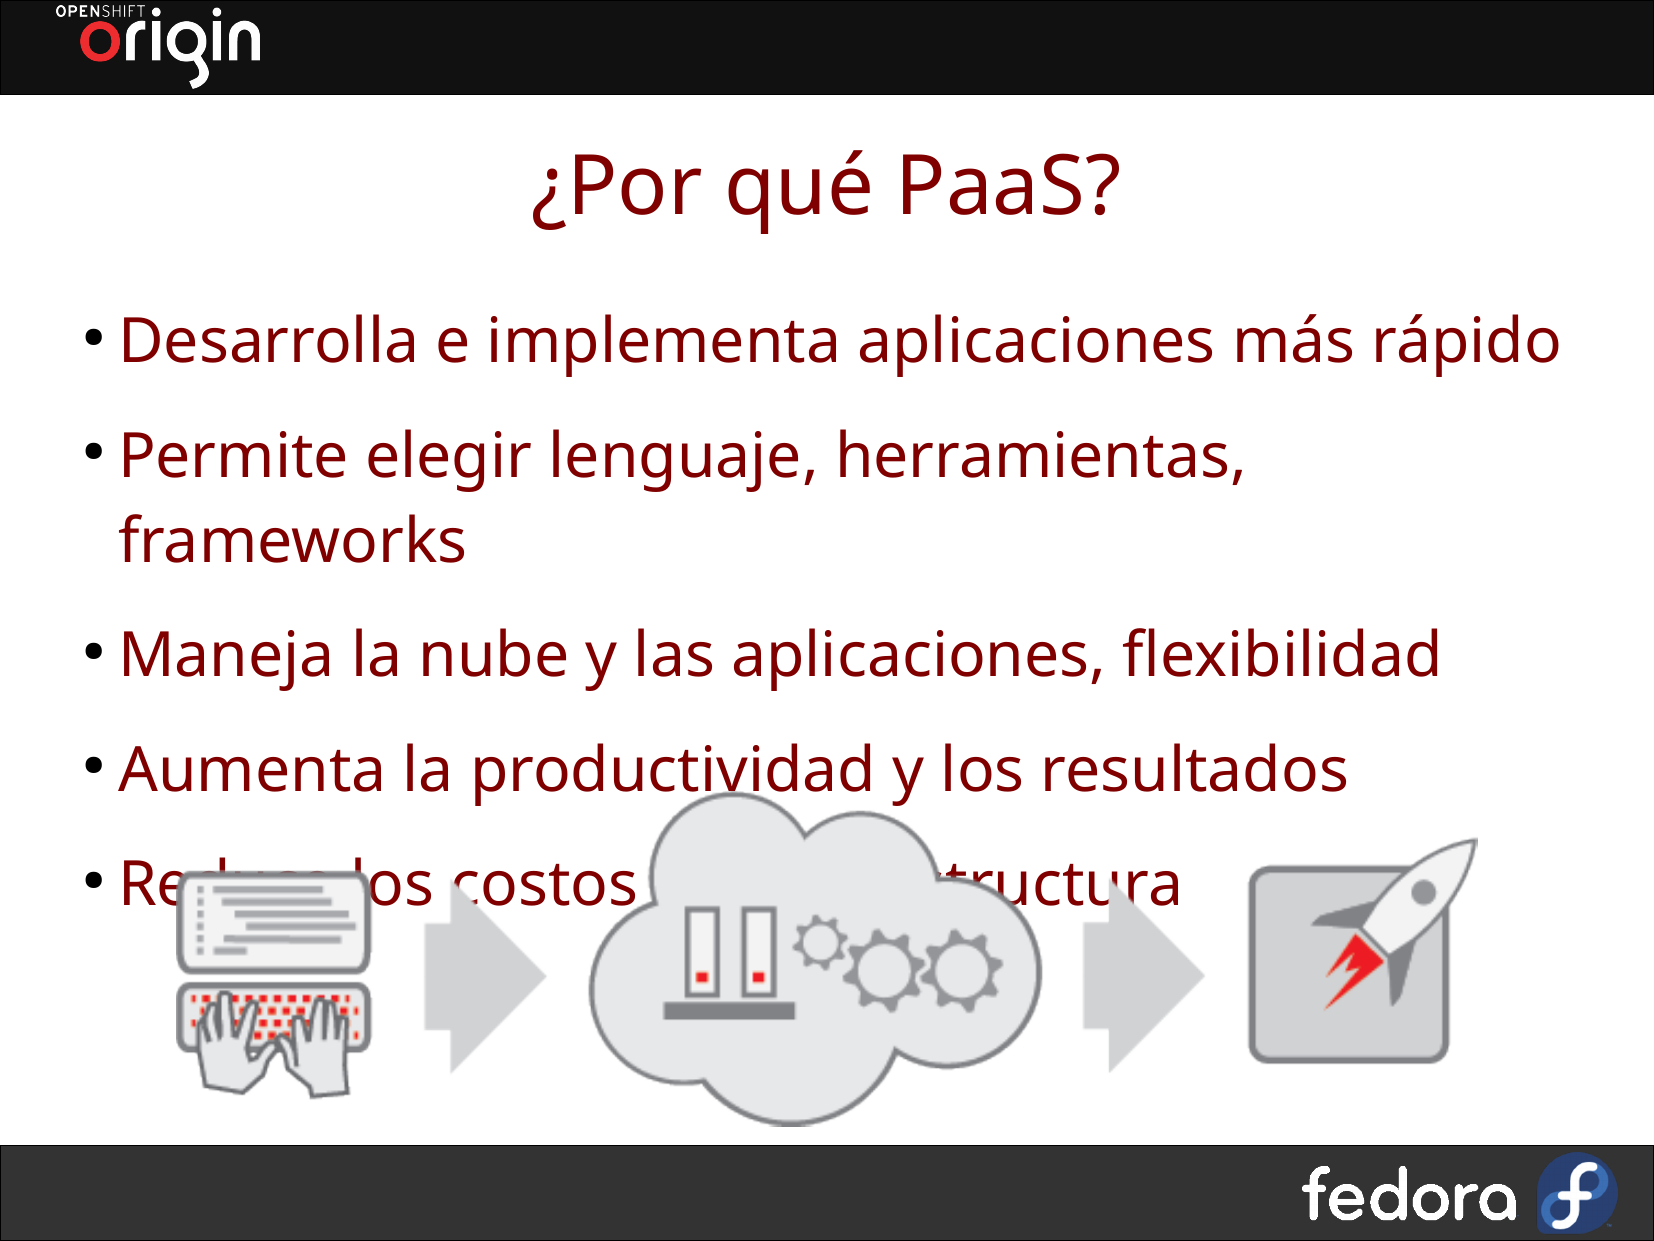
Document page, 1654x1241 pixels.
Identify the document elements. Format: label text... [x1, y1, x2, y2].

title ¿Por qué PaaS? [82, 78, 1571, 287]
picture [56, 5, 260, 89]
picture [1299, 1151, 1619, 1235]
picture [176, 791, 1478, 1127]
subtitle Desarrolla e implementa aplicaciones más rápido Permite elegir lenguaje, herramientas, frameworks Maneja la nube y las aplicaciones, flexibilidad Aumenta la productividad y los resultados Reduce los costos de infraestructura [82, 296, 1571, 1099]
